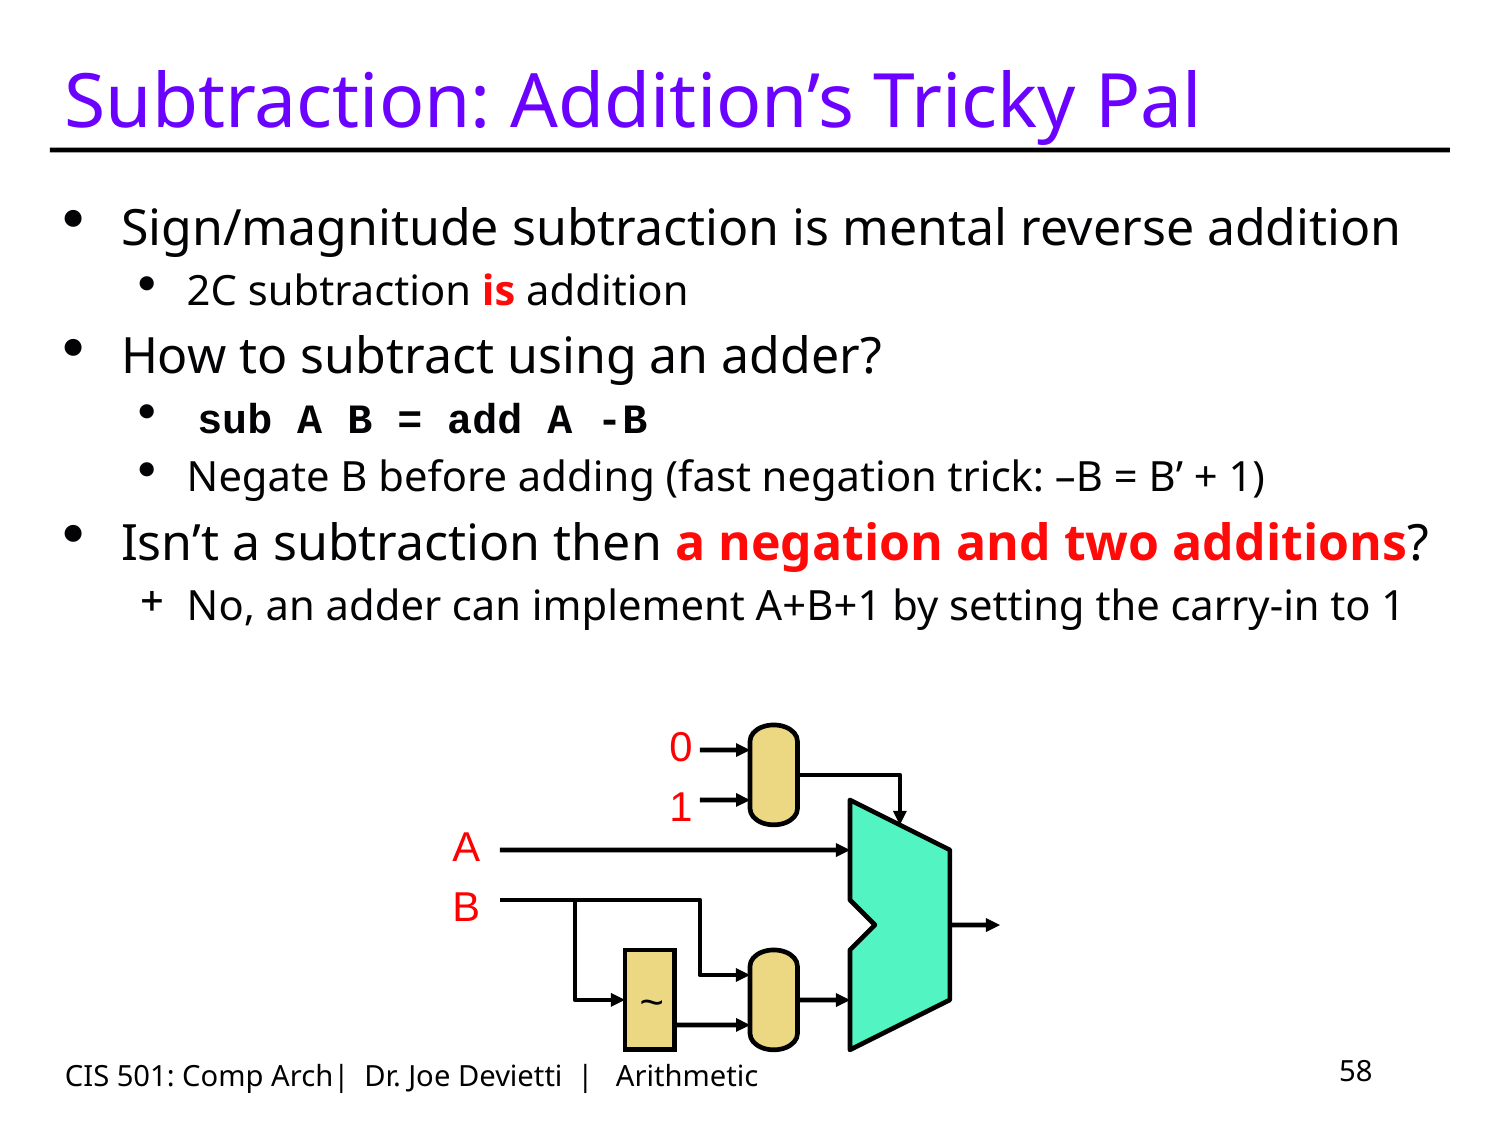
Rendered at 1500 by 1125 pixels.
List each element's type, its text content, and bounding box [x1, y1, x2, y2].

text_box Subtraction: Addition’s Tricky Pal [49, 37, 1363, 150]
text_box <number> [1074, 1049, 1388, 1100]
text_box CIS 501: Comp Arch| Dr. Joe Devietti | Arithmetic [49, 1049, 988, 1100]
text_box 1 [654, 778, 708, 838]
text_box [849, 799, 950, 1050]
text_box B [437, 878, 496, 938]
text_box ~ [624, 949, 675, 1050]
text_box A [437, 812, 496, 878]
text_box [750, 949, 798, 1050]
text_box [750, 724, 798, 825]
text_box Sign/magnitude subtraction is mental reverse addition 2C subtraction is addition How to subtract using an adder? sub A B = add A -B Negate B before adding (fast negation trick: –B = B’ + 1) Isn’t a subtraction then a negation and two additions? No, an adder can implement A+B+1 by setting the carry-in to 1 [49, 187, 1450, 700]
text_box 0 [654, 712, 708, 778]
